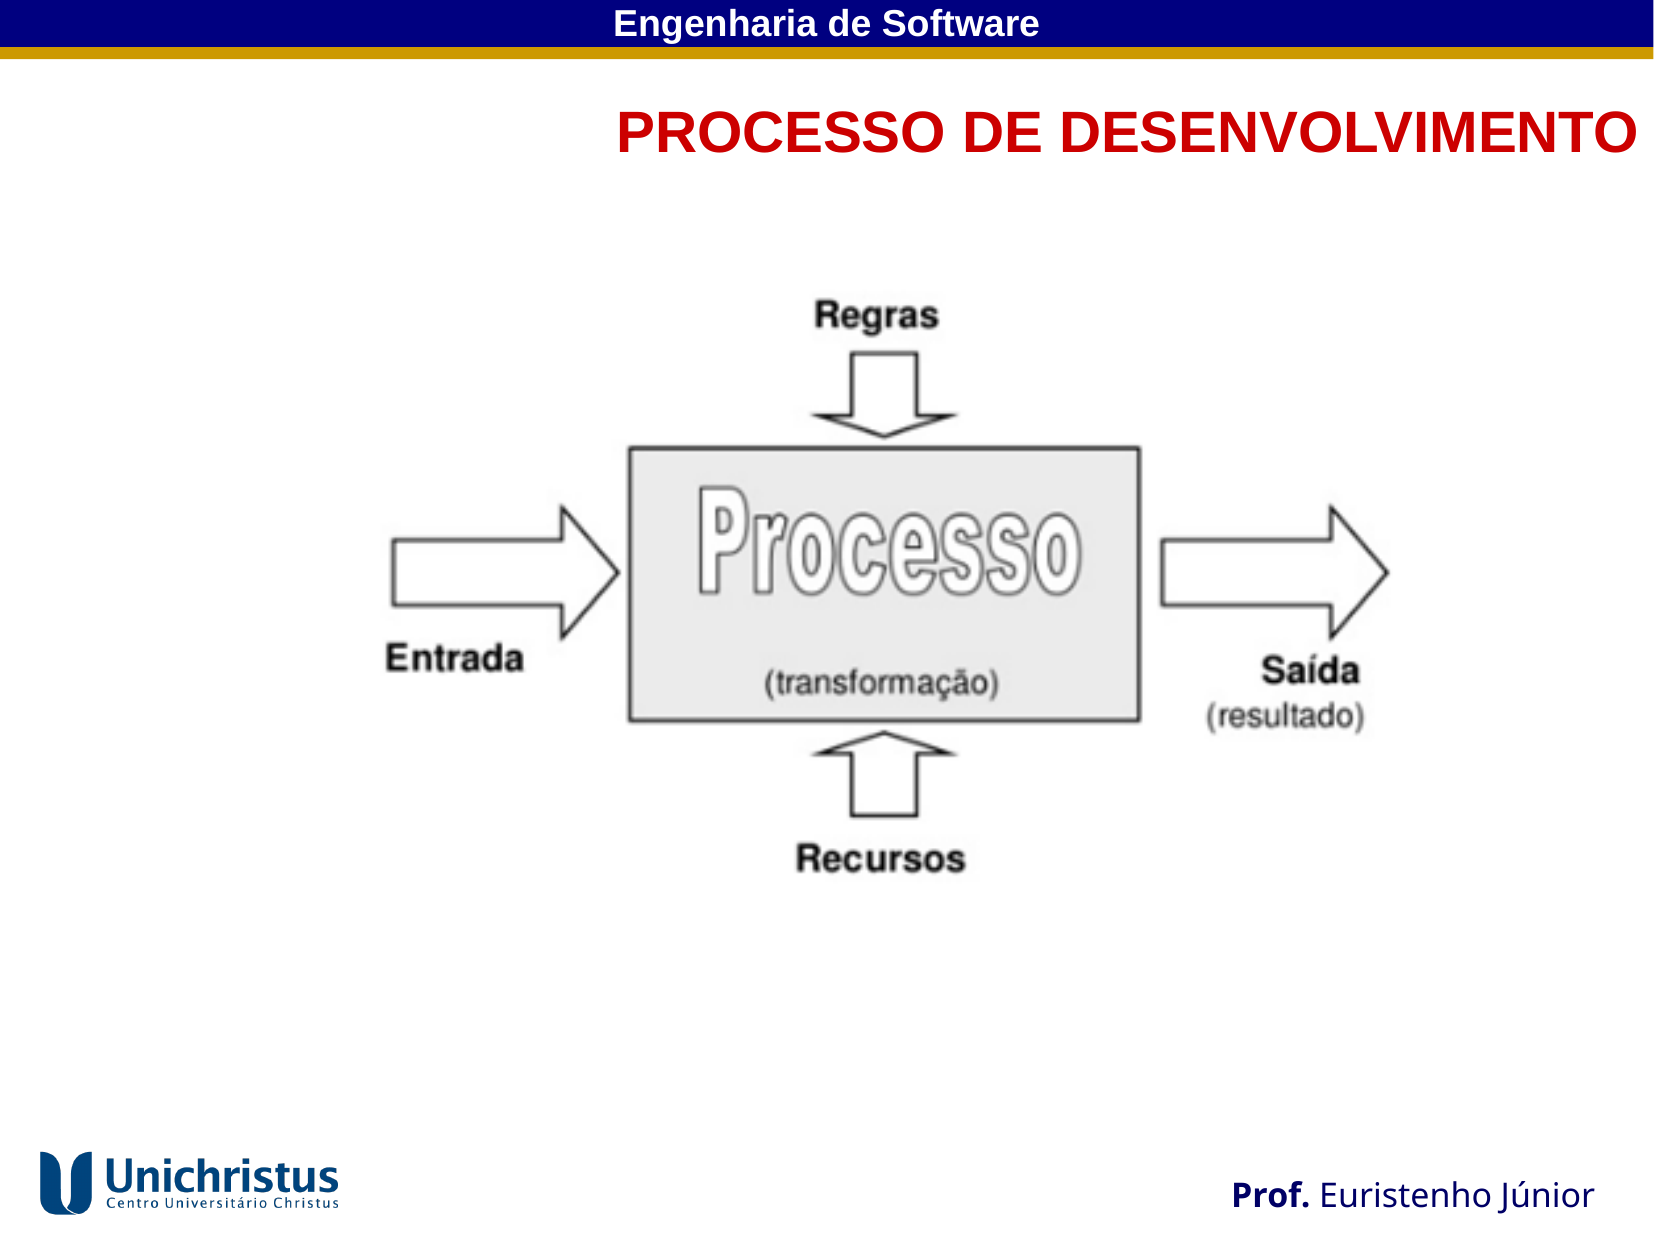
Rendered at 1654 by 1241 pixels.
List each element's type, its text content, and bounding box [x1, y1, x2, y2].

picture [366, 283, 1414, 905]
text_box Prof. Euristenho Júnior [1216, 1163, 1654, 1224]
picture [35, 1148, 343, 1217]
text_box PROCESSO DE DESENVOLVIMENTO [601, 92, 1654, 173]
text_box [0, 47, 1654, 60]
text_box Engenharia de Software [0, 0, 1654, 47]
